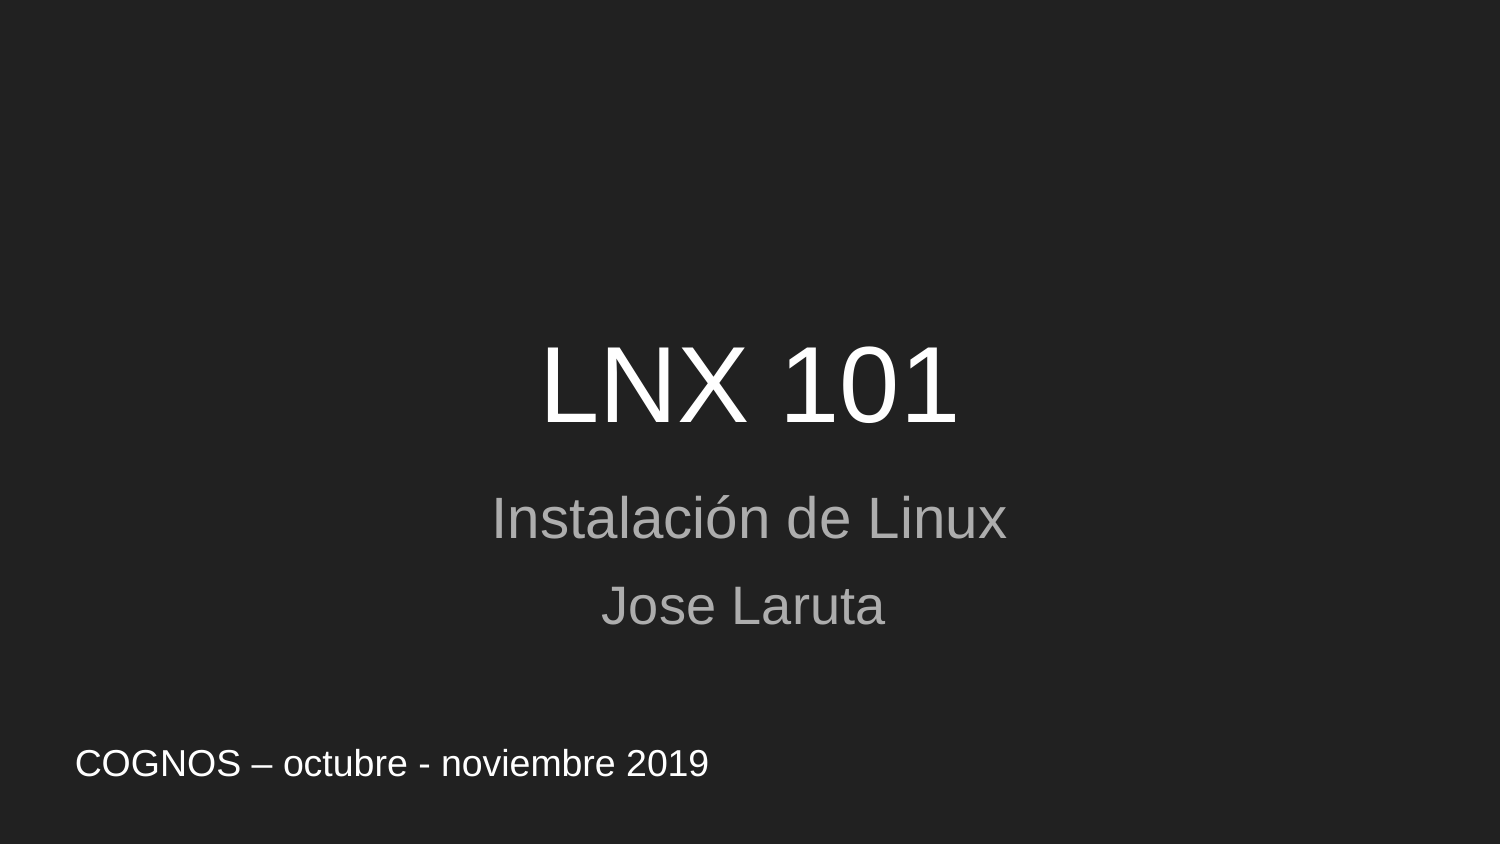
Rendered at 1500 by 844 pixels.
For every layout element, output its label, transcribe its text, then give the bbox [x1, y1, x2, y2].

text_box Jose Laruta [45, 555, 1443, 685]
title LNX 101 [51, 122, 1449, 459]
subtitle Instalación de Linux [51, 464, 1449, 595]
text_box COGNOS – octubre - noviembre 2019 [60, 735, 1441, 792]
